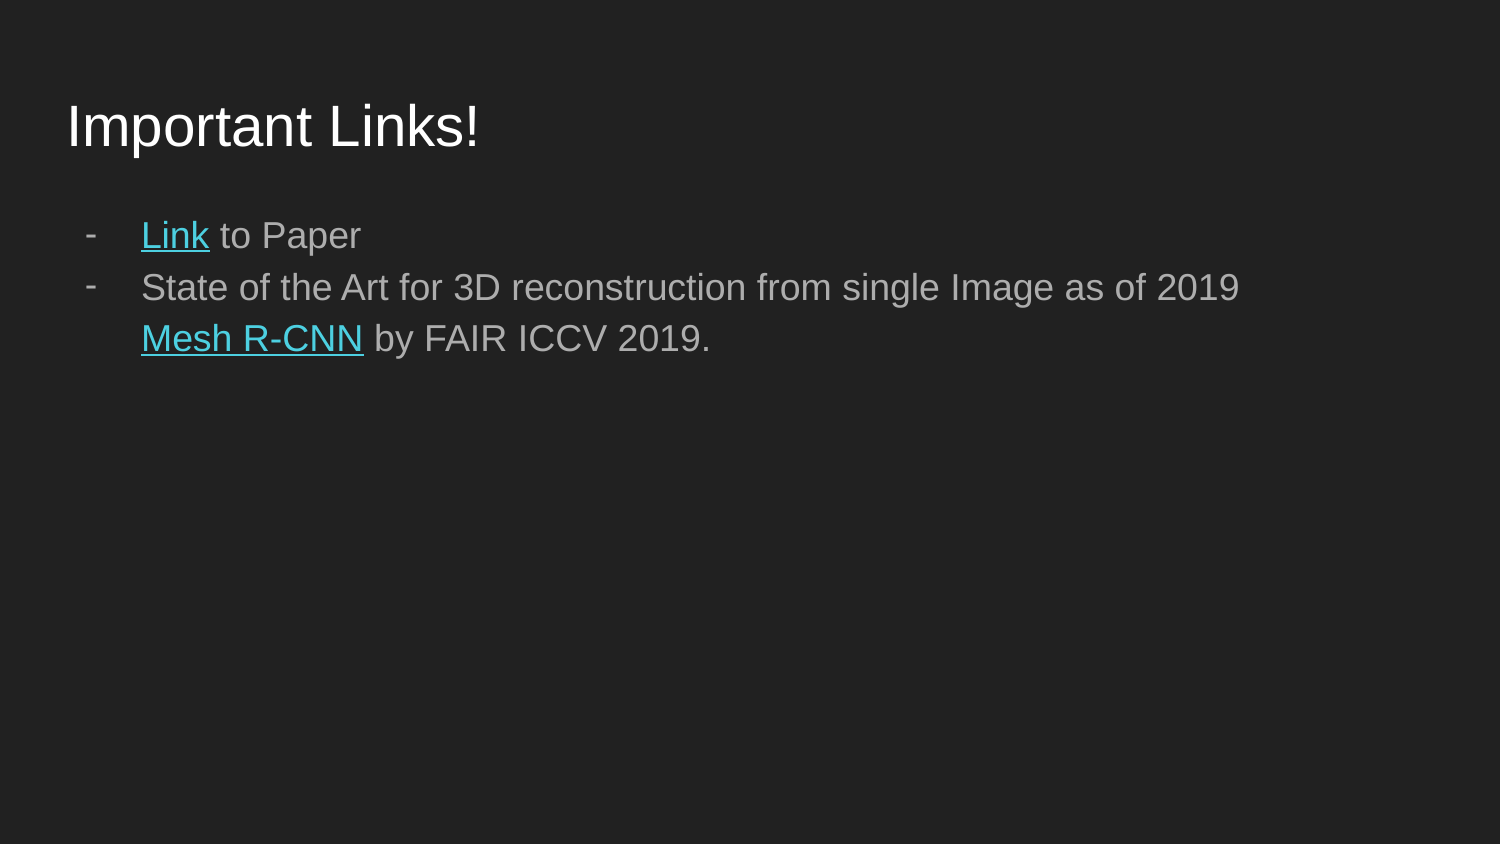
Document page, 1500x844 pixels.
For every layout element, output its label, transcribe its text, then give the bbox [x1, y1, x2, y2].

title Important Links! [51, 72, 1449, 167]
list Link to Paper State of the Art for 3D reconstruction from single Image as of 2019 Mesh R-CNN by FAIR ICCV 2019. [51, 189, 1449, 750]
